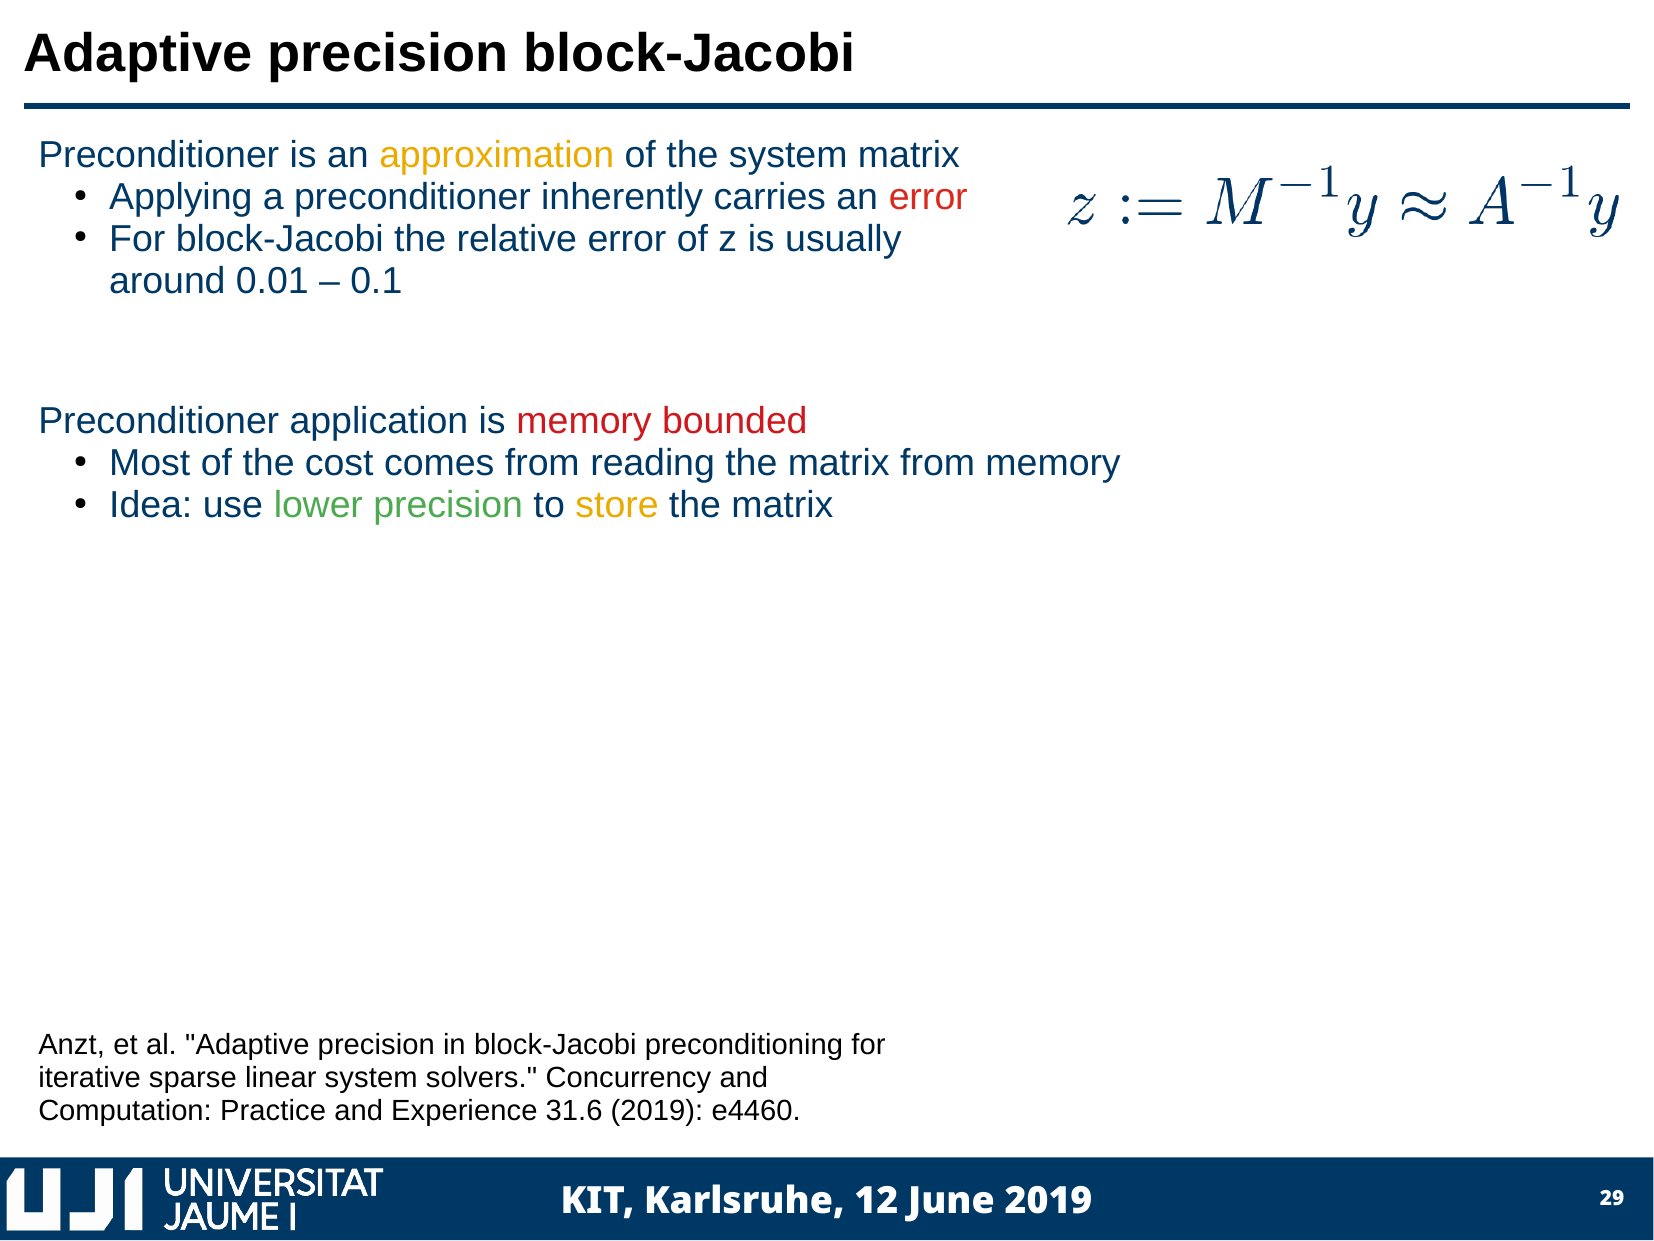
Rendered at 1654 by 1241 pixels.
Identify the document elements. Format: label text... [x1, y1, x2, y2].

text_box Preconditioner is an approximation of the system matrix Applying a preconditioner inherently carries an error For block-Jacobi the relative error of z is usually around 0.01 – 0.1 [23, 125, 993, 331]
title Adaptive precision block-Jacobi [23, 0, 1630, 107]
picture [1067, 165, 1619, 237]
picture [0, 1158, 390, 1241]
text_box Anzt, et al. "Adaptive precision in block‐Jacobi preconditioning for iterative sparse linear system solvers." Concurrency and Computation: Practice and Experience 31.6 (2019): e4460. [23, 1020, 933, 1134]
text_box Preconditioner application is memory bounded Most of the cost comes from reading the matrix from memory Idea: use lower precision to store the matrix [23, 392, 1137, 533]
